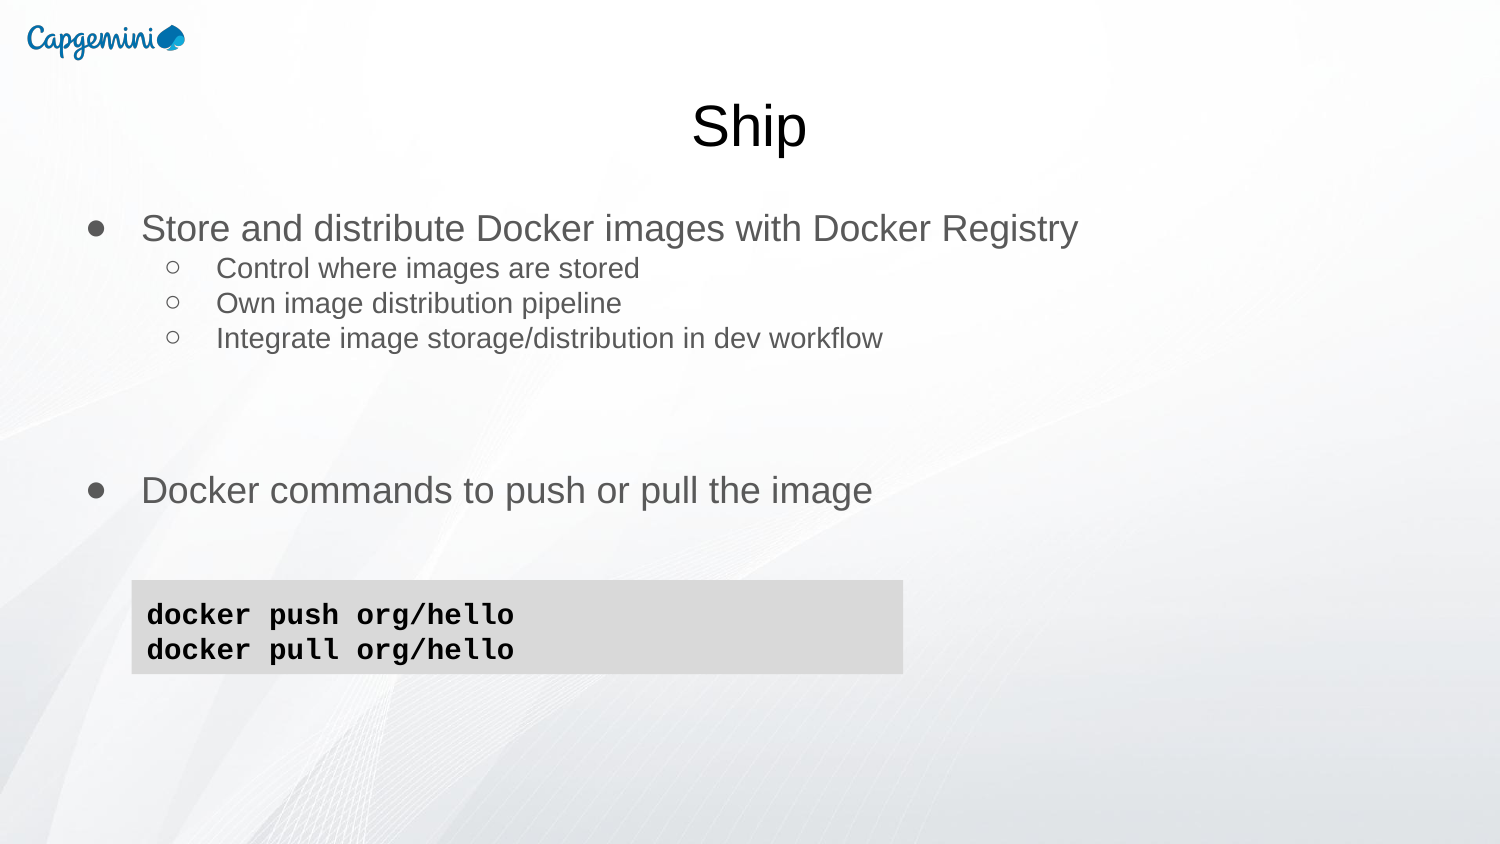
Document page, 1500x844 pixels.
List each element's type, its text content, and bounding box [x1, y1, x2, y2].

picture [0, 0, 1500, 844]
title Ship [51, 72, 1449, 167]
list Store and distribute Docker images with Docker Registry Control where images are stored Own image distribution pipeline Integrate image storage/distribution in dev workflow Docker commands to push or pull the image [51, 189, 1449, 750]
text_box docker push org/hello docker pull org/hello [131, 580, 904, 675]
